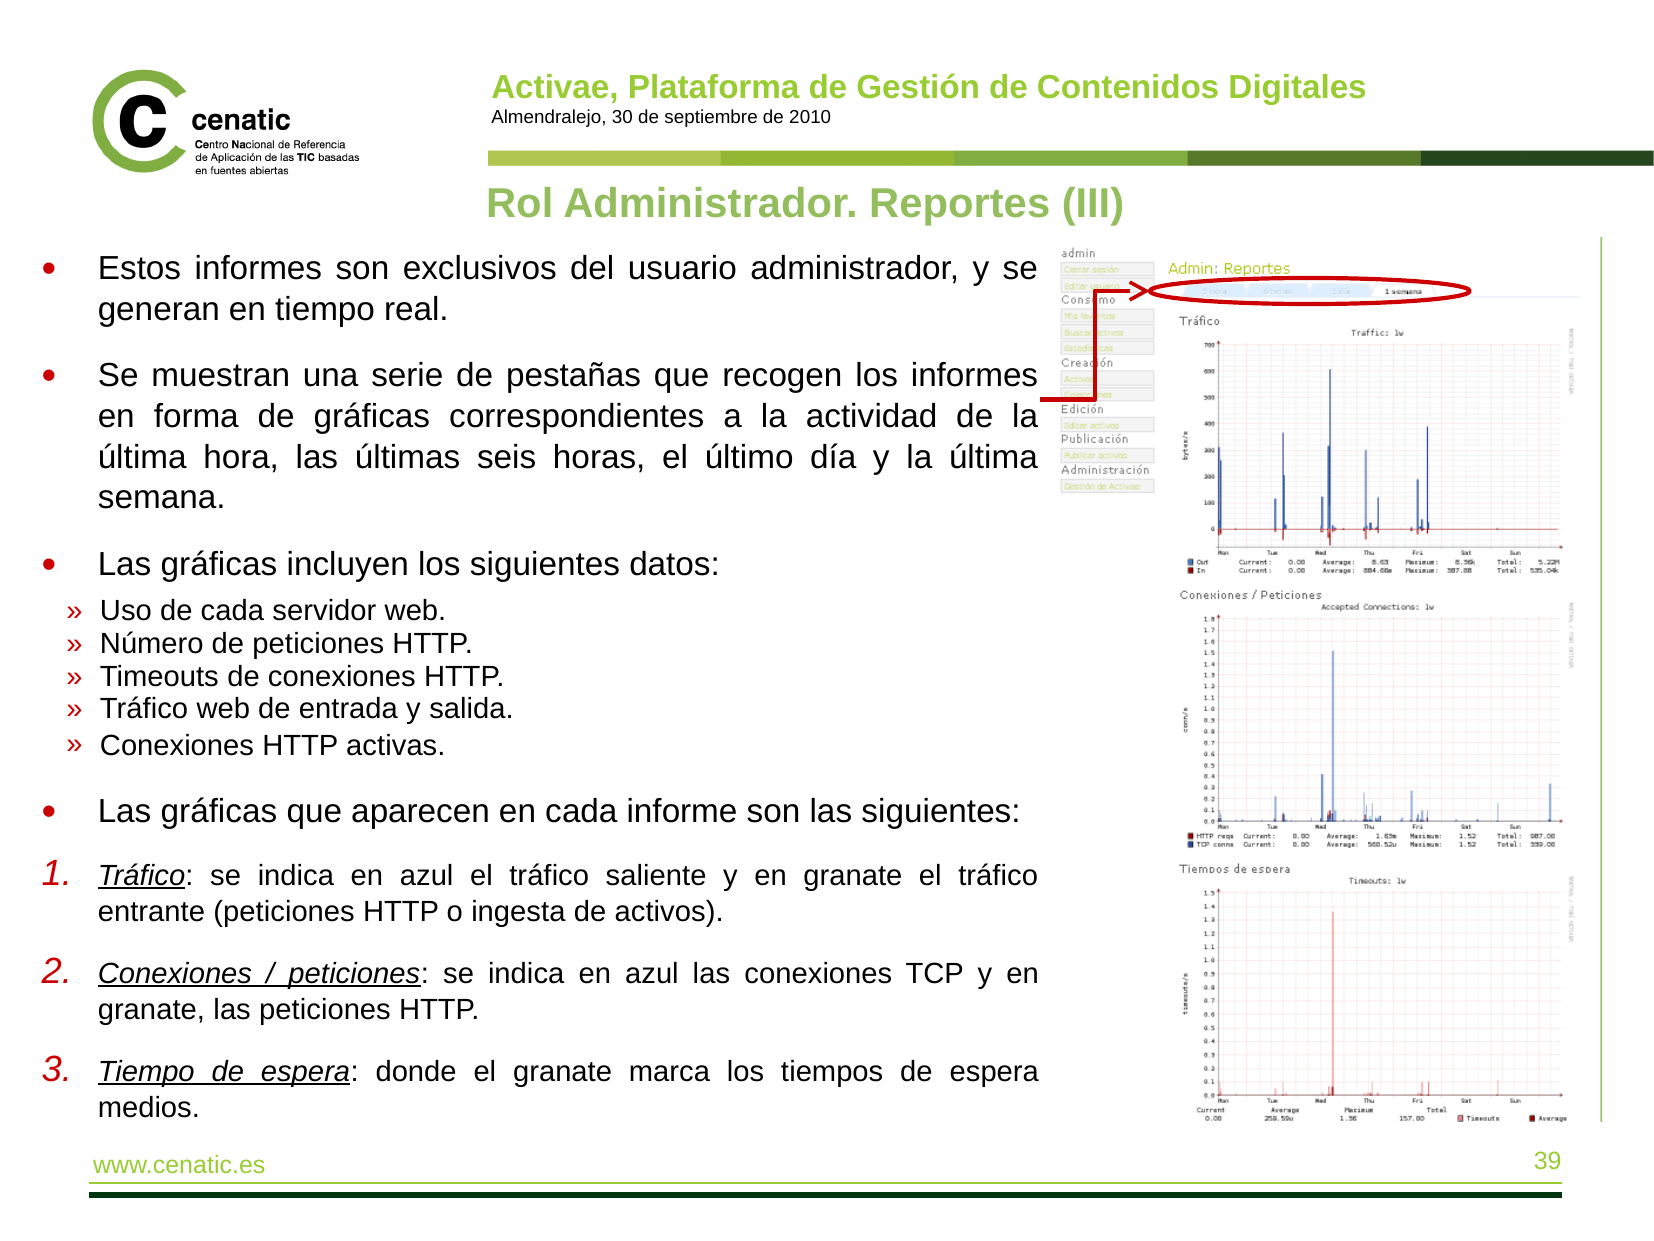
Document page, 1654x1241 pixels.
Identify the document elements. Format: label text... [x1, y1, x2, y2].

picture [1, 4, 1654, 1228]
text_box Estos informes son exclusivos del usuario administrador, y se generan en tiempo real. Se muestran una serie de pestañas que recogen los informes en forma de gráficas correspondientes a la actividad de la última hora, las últimas seis horas, el último día y la última semana. Las gráficas incluyen los siguientes datos: Uso de cada servidor web. Número de peticiones HTTP. Timeouts de conexiones HTTP. Tráfico web de entrada y salida. Conexiones HTTP activas. Las gráficas que aparecen en cada informe son las siguientes: Tráfico: se indica en azul el tráfico saliente y en granate el tráfico entrante (peticiones HTTP o ingesta de activos). Conexiones / peticiones: se indica en azul las conexiones TCP y en granate, las peticiones HTTP. Tiempo de espera: donde el granate marca los tiempos de espera medios. [26, 238, 1055, 1181]
title Rol Administrador. Reportes (III) [486, 177, 1571, 228]
